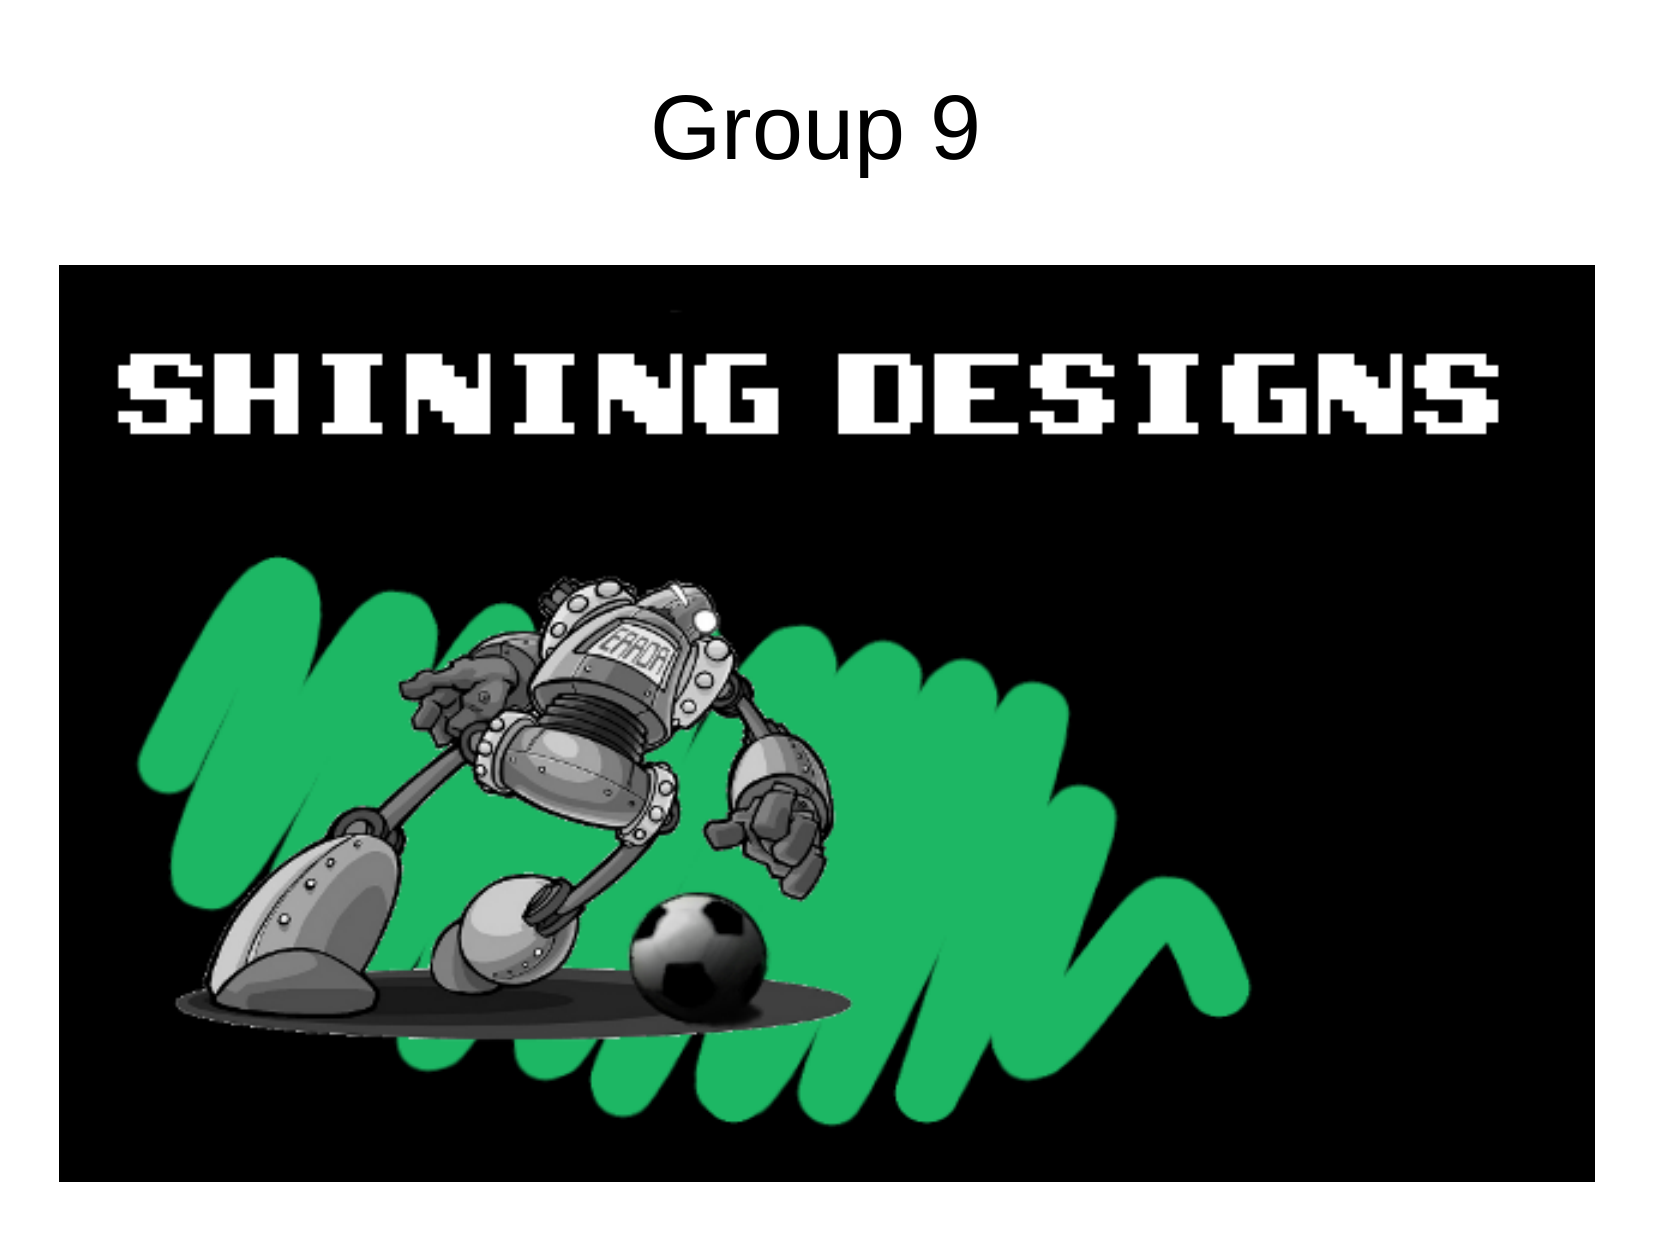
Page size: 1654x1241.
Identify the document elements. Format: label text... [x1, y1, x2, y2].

title Group 9 [84, 31, 1574, 224]
picture [59, 265, 1595, 1182]
